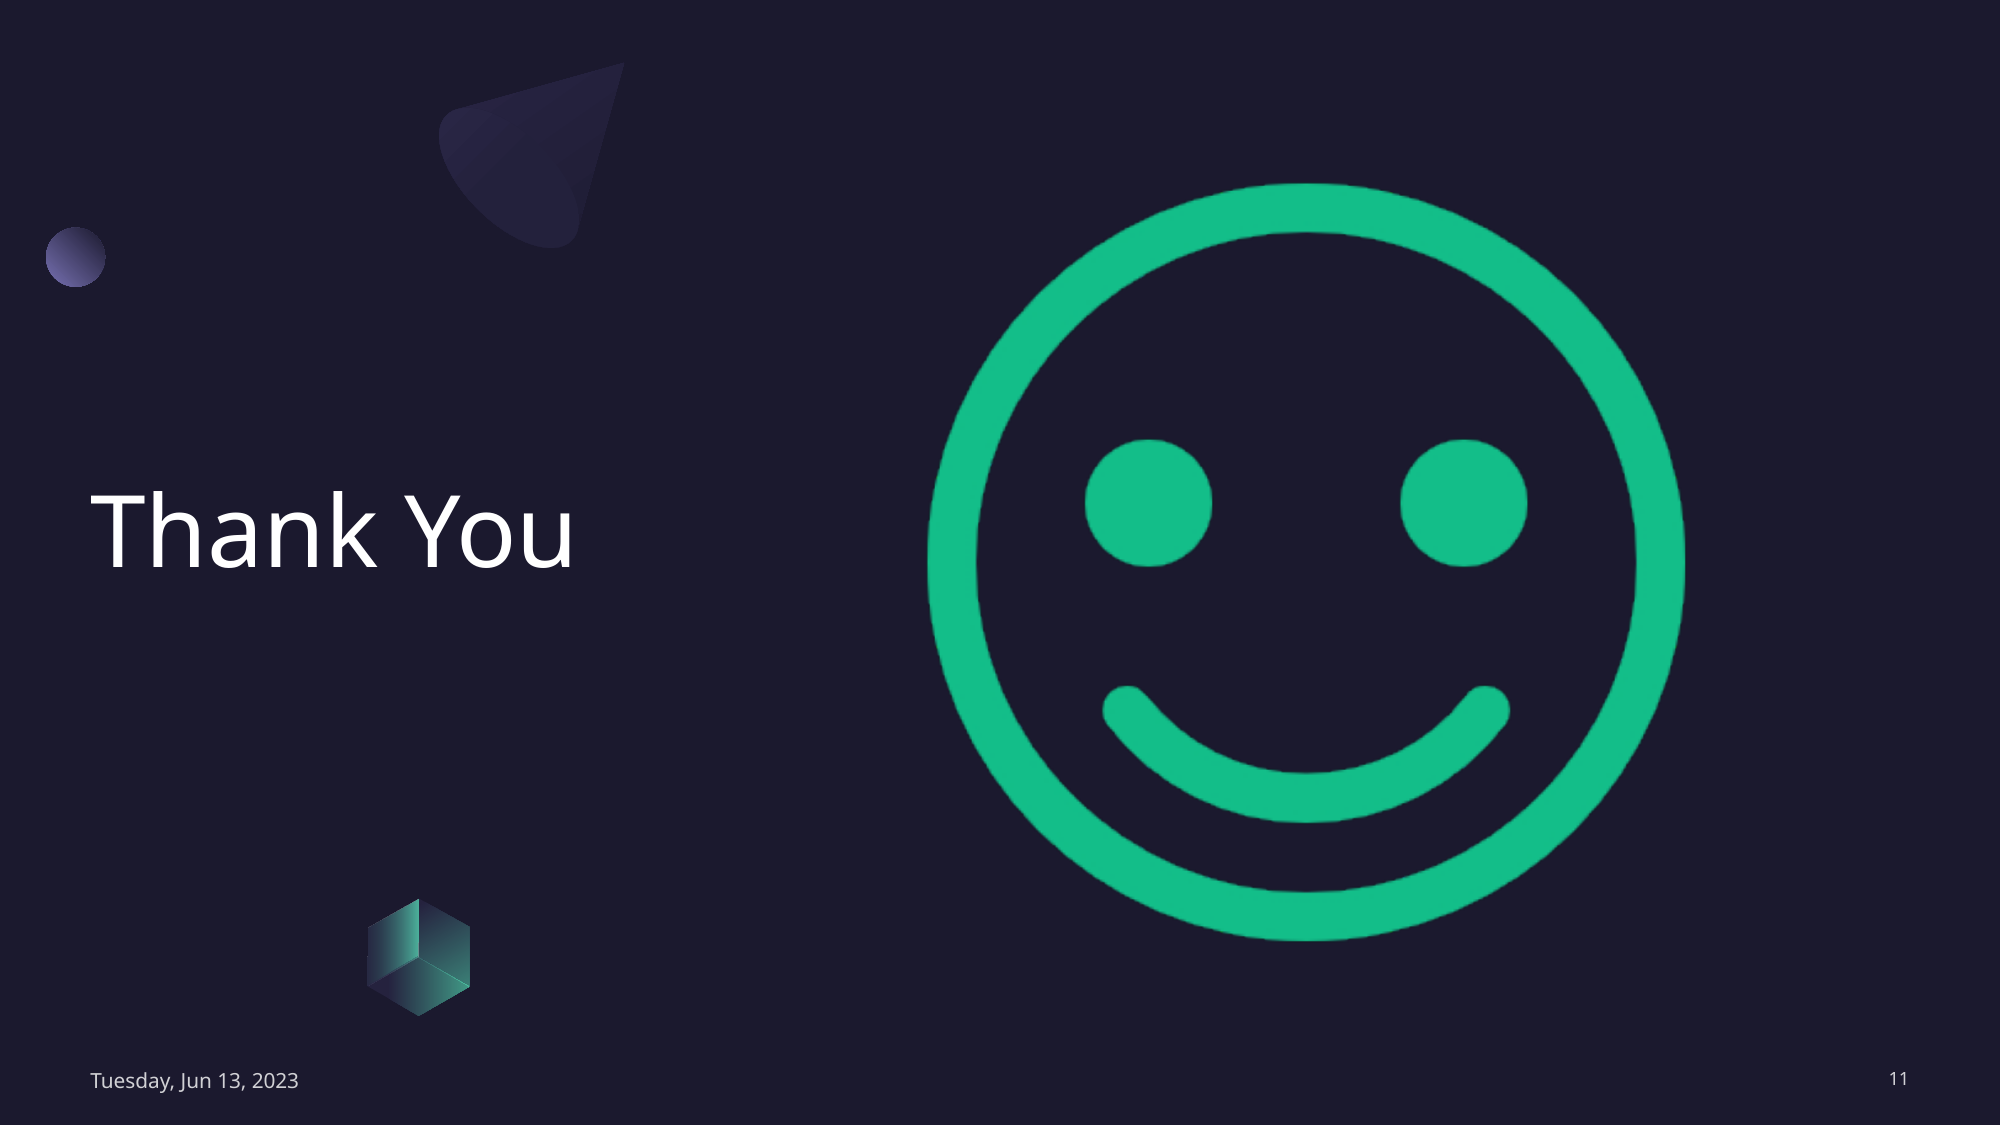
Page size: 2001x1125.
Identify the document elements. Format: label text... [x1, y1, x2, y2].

text_box Thank You [90, 90, 676, 588]
text_box [0, 0, 2000, 1125]
slide_number <number> [1632, 1067, 1910, 1093]
slide_number Tuesday, Jun 13, 2023 [90, 1067, 522, 1093]
